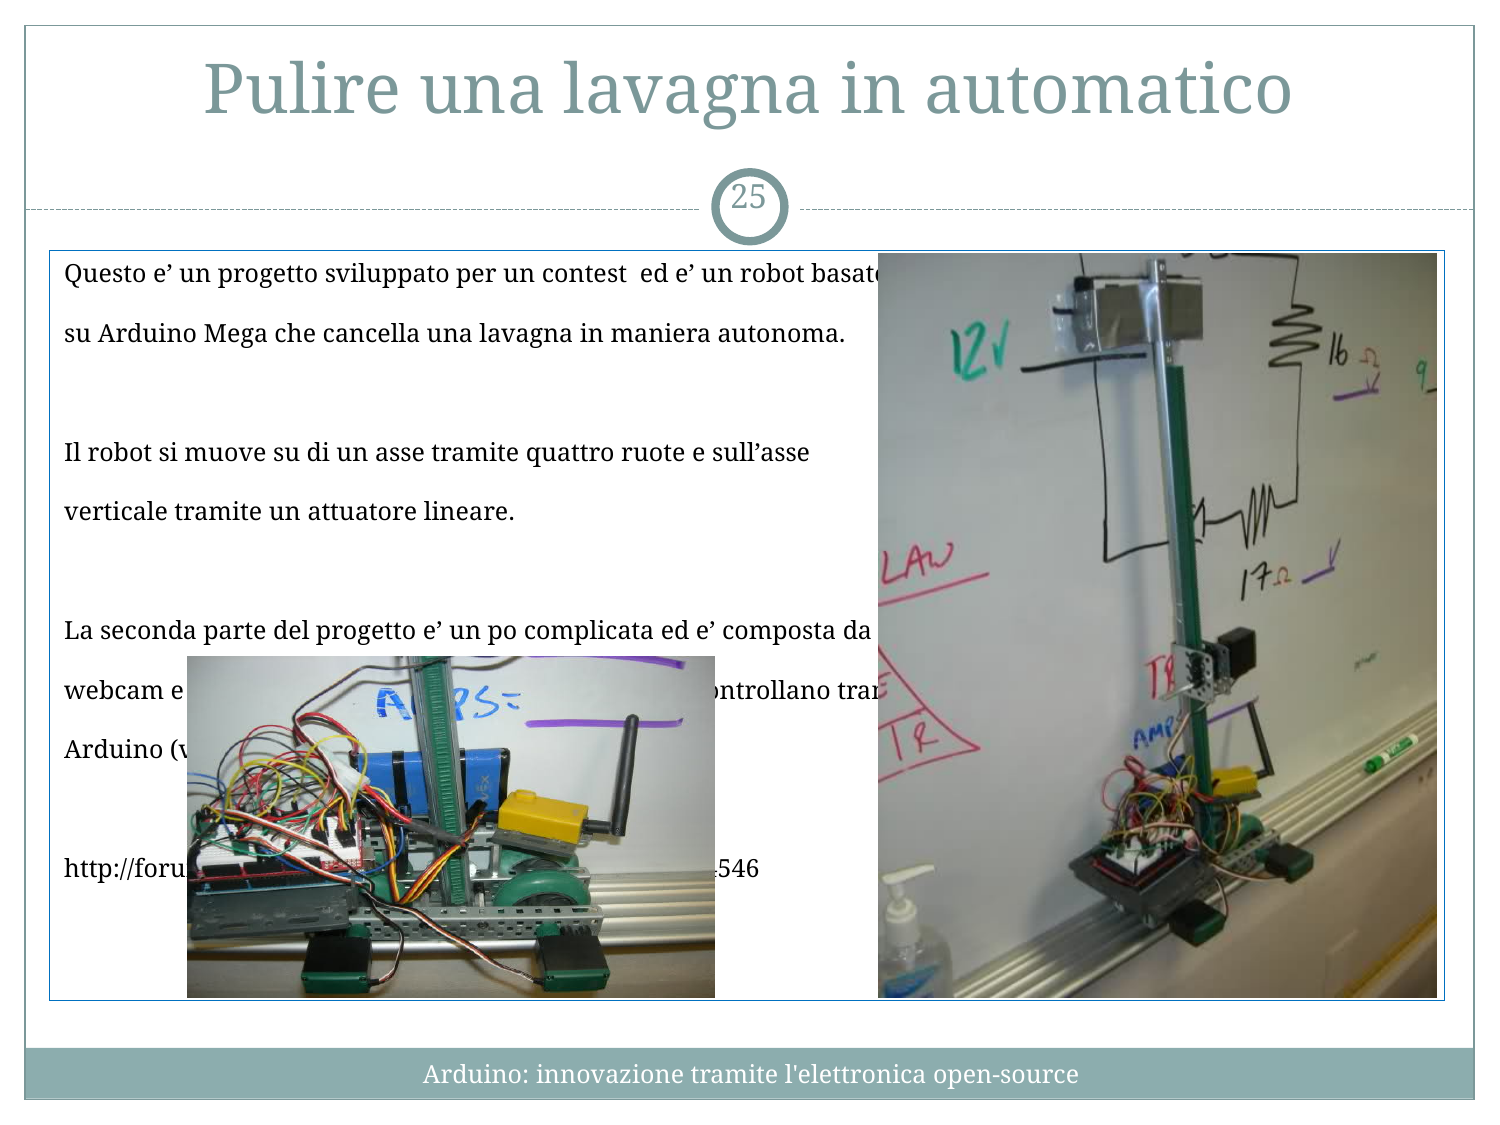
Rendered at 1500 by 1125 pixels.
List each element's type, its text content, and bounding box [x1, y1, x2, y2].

list Questo e’ un progetto sviluppato per un contest ed e’ un robot basato su Arduino Mega che cancella una lavagna in maniera autonoma. Il robot si muove su di un asse tramite quattro ruote e sull’asse verticale tramite un attuatore lineare. La seconda parte del progetto e’ un po complicata ed e’ composta da una webcam e da un computer che riconoscono il testo e controllano tramite Arduino (via bluetooth) lo spostamento del robot http://forums.trossenrobotics.com/showthread.php?t=4546 [49, 250, 1445, 1001]
picture [187, 656, 715, 998]
title Pulire una lavagna in automatico [49, 37, 1450, 162]
picture [878, 253, 1437, 998]
footer Arduino: innovazione tramite l'elettronica open-source [50, 1051, 1454, 1112]
slide_number <numero> [715, 168, 791, 241]
